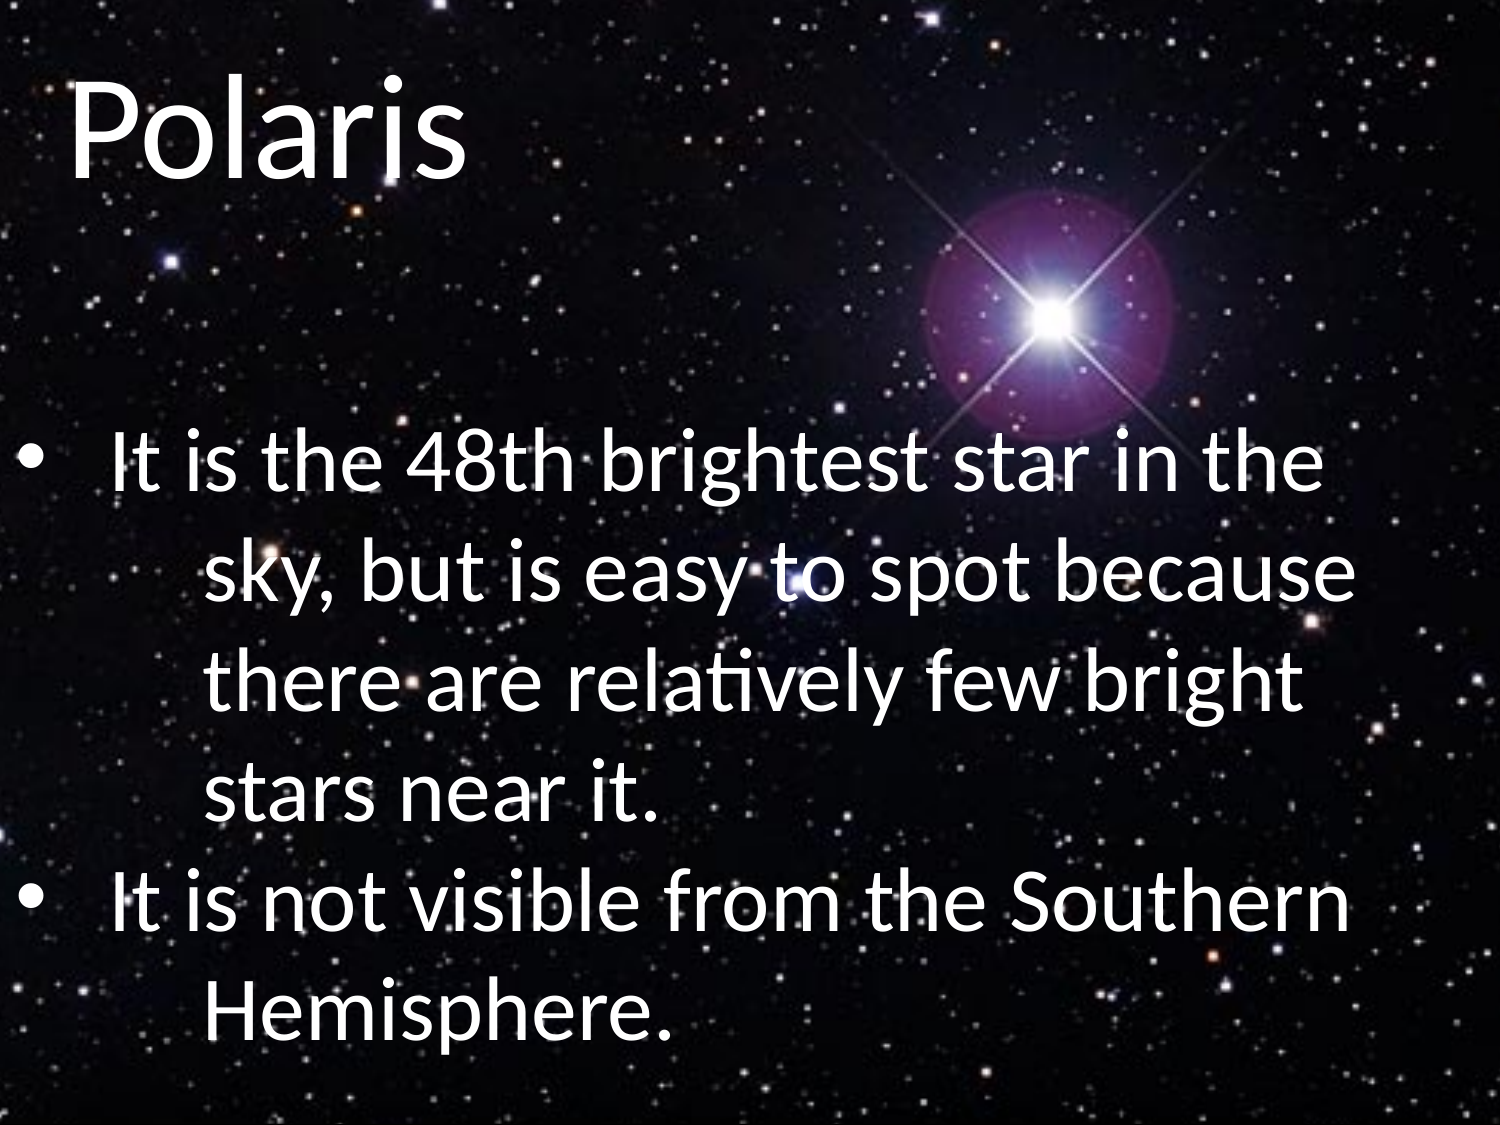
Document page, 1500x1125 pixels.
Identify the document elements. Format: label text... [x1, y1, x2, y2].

text_box It is the 48th brightest star in the sky, but is easy to spot because there are relatively few bright stars near it. It is not visible from the Southern Hemisphere. [0, 391, 1495, 1119]
text_box Polaris [50, 20, 601, 218]
picture [0, 0, 1500, 1124]
